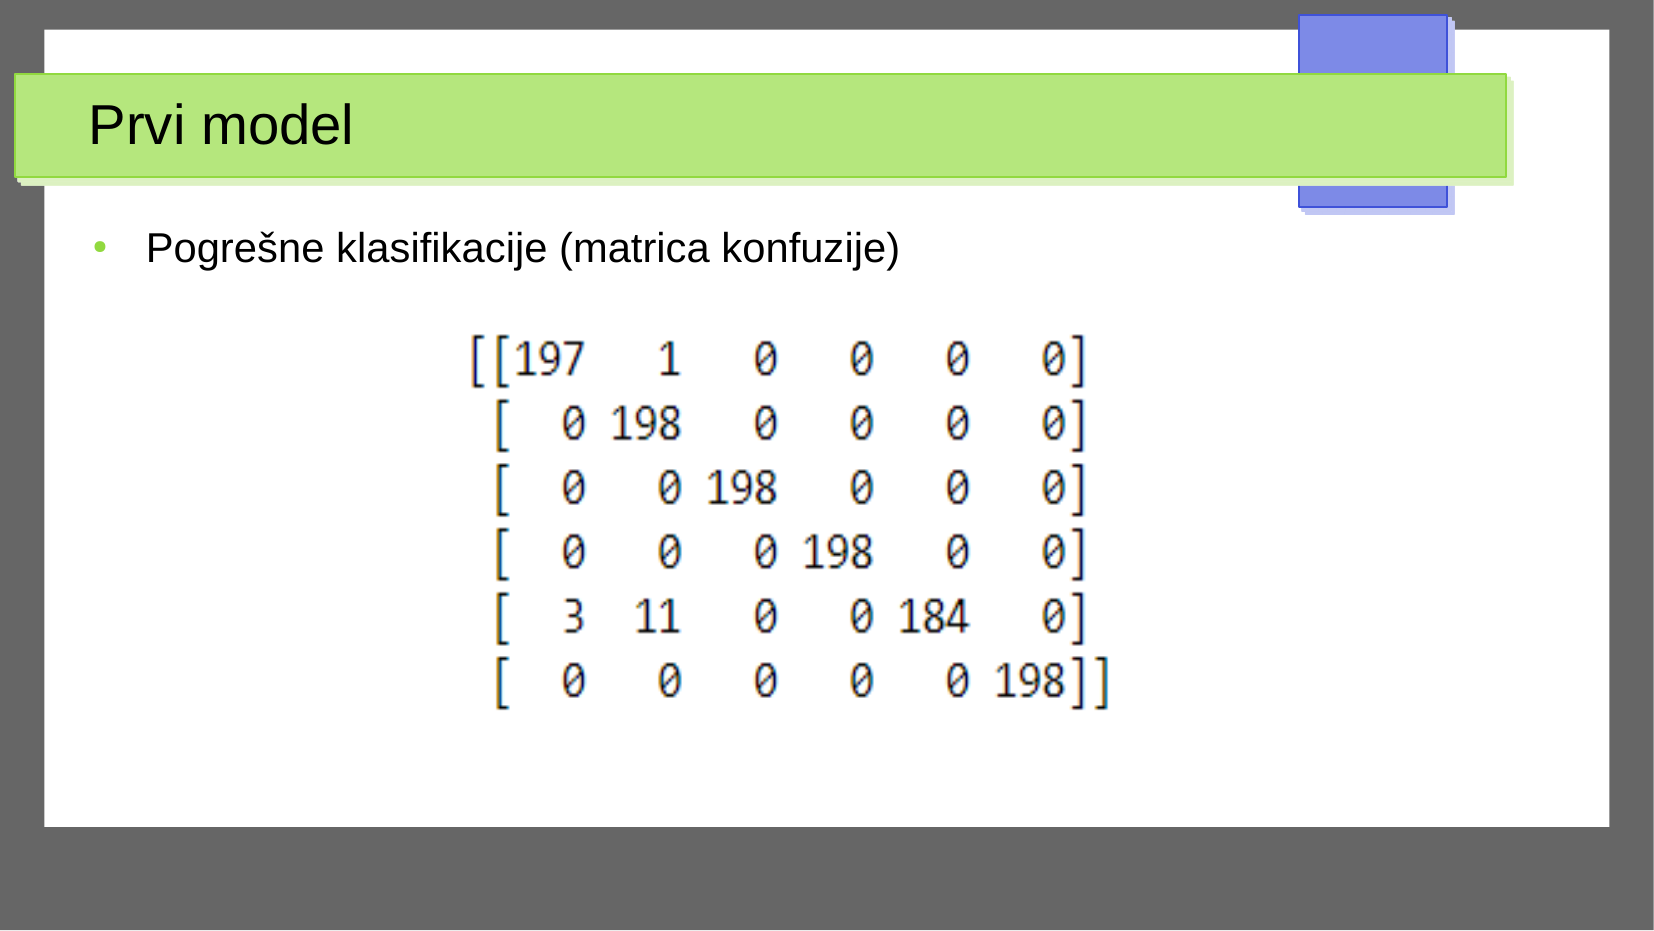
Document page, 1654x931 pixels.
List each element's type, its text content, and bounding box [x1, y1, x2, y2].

title Prvi model [88, 73, 1506, 178]
list Pogrešne klasifikacije (matrica konfuzije) [75, 225, 938, 301]
picture [450, 318, 1163, 751]
